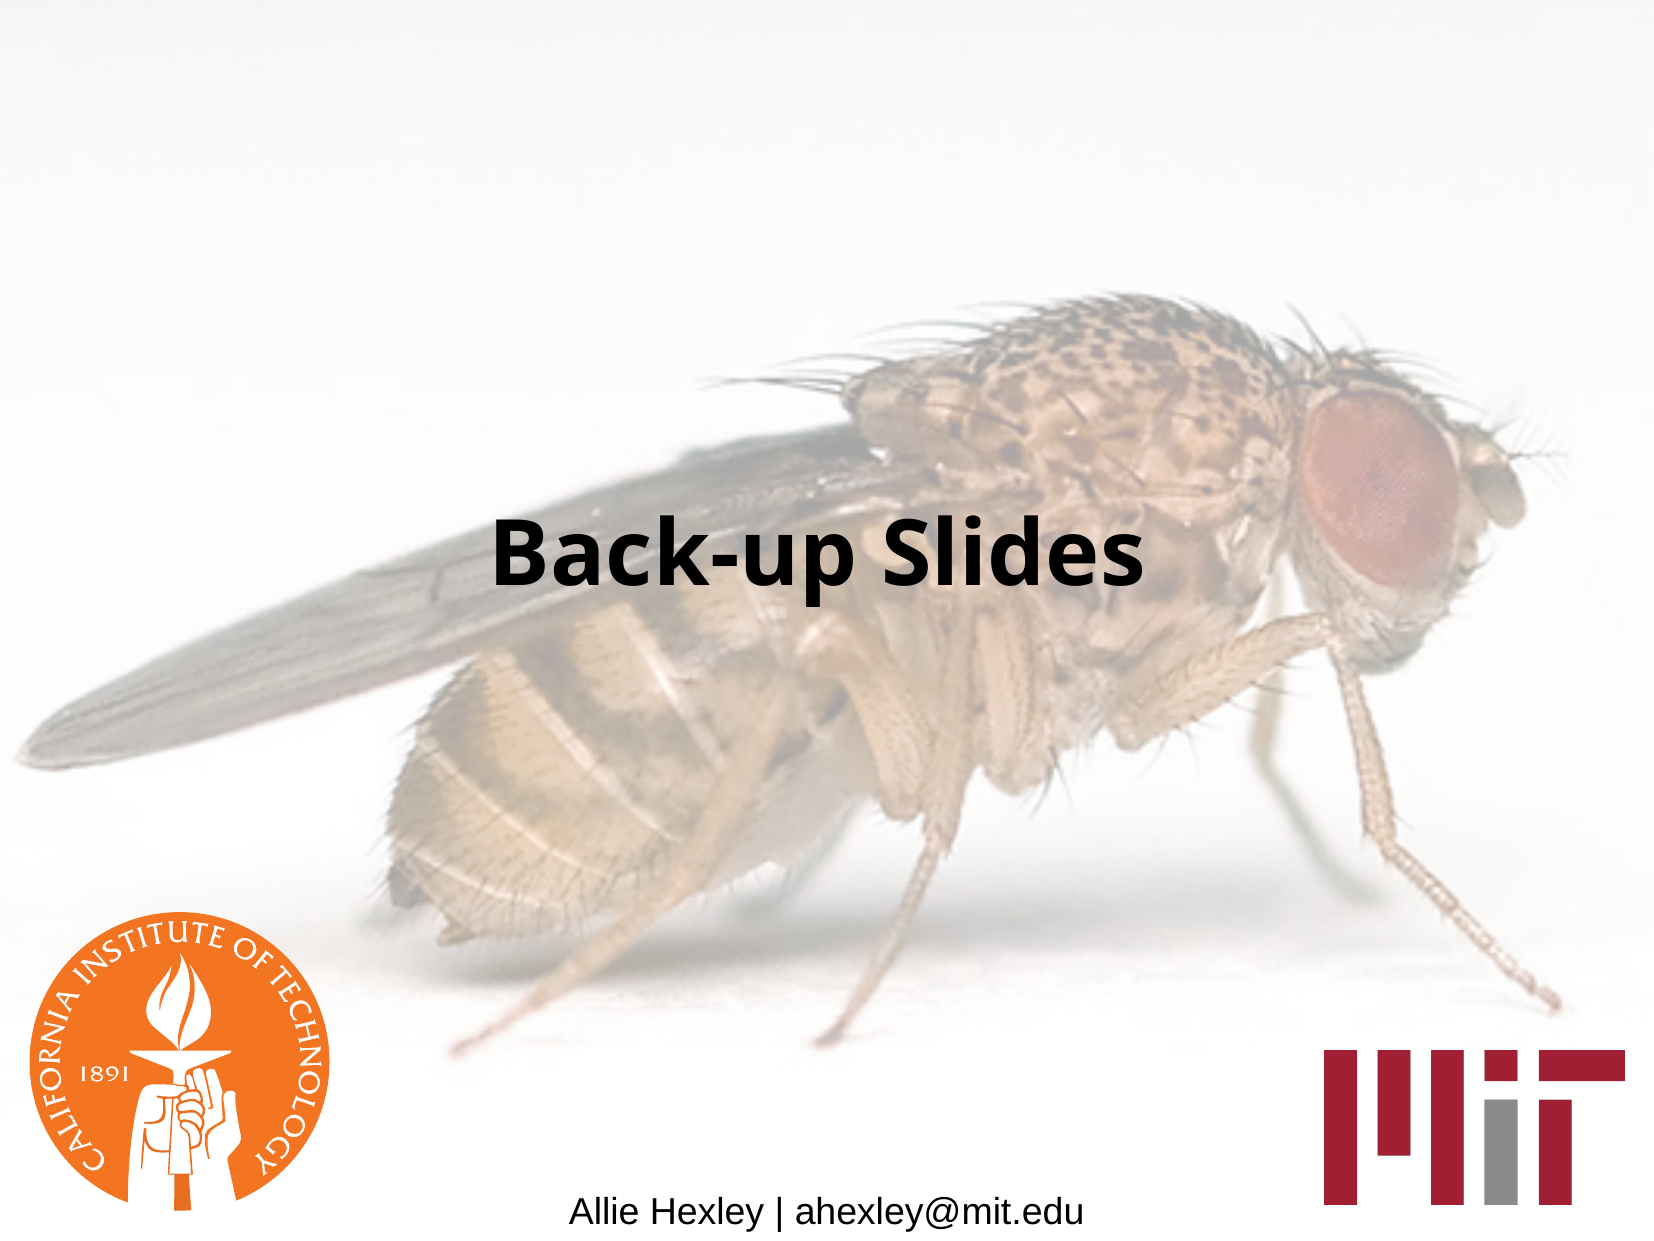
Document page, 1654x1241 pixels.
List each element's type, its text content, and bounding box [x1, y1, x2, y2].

picture [0, 0, 1654, 1241]
text_box Allie Hexley | ahexley@mit.edu [444, 1183, 1210, 1241]
title Back-up Slides [60, 304, 1576, 972]
